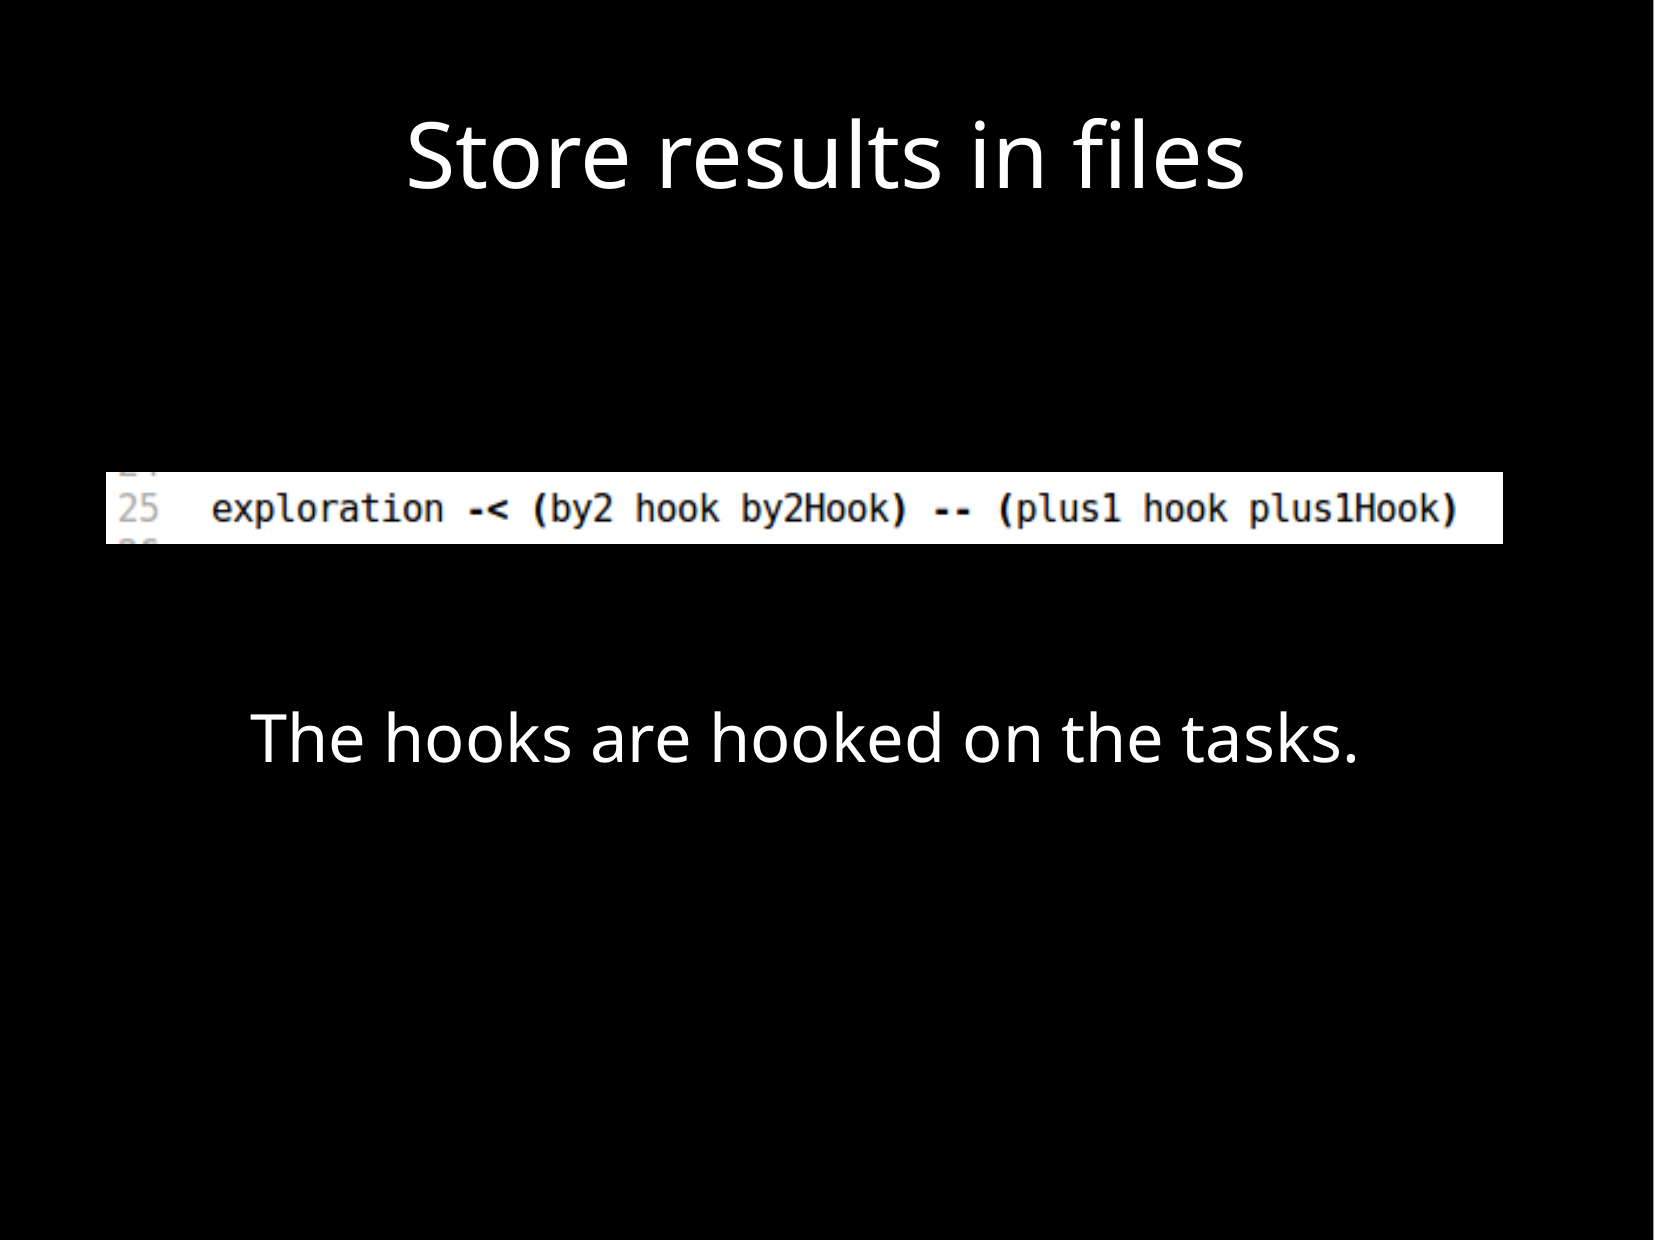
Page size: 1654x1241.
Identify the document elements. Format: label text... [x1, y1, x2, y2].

picture [106, 472, 1503, 544]
title Store results in files [82, 49, 1571, 257]
list The hooks are hooked on the tasks. [41, 690, 1589, 1152]
